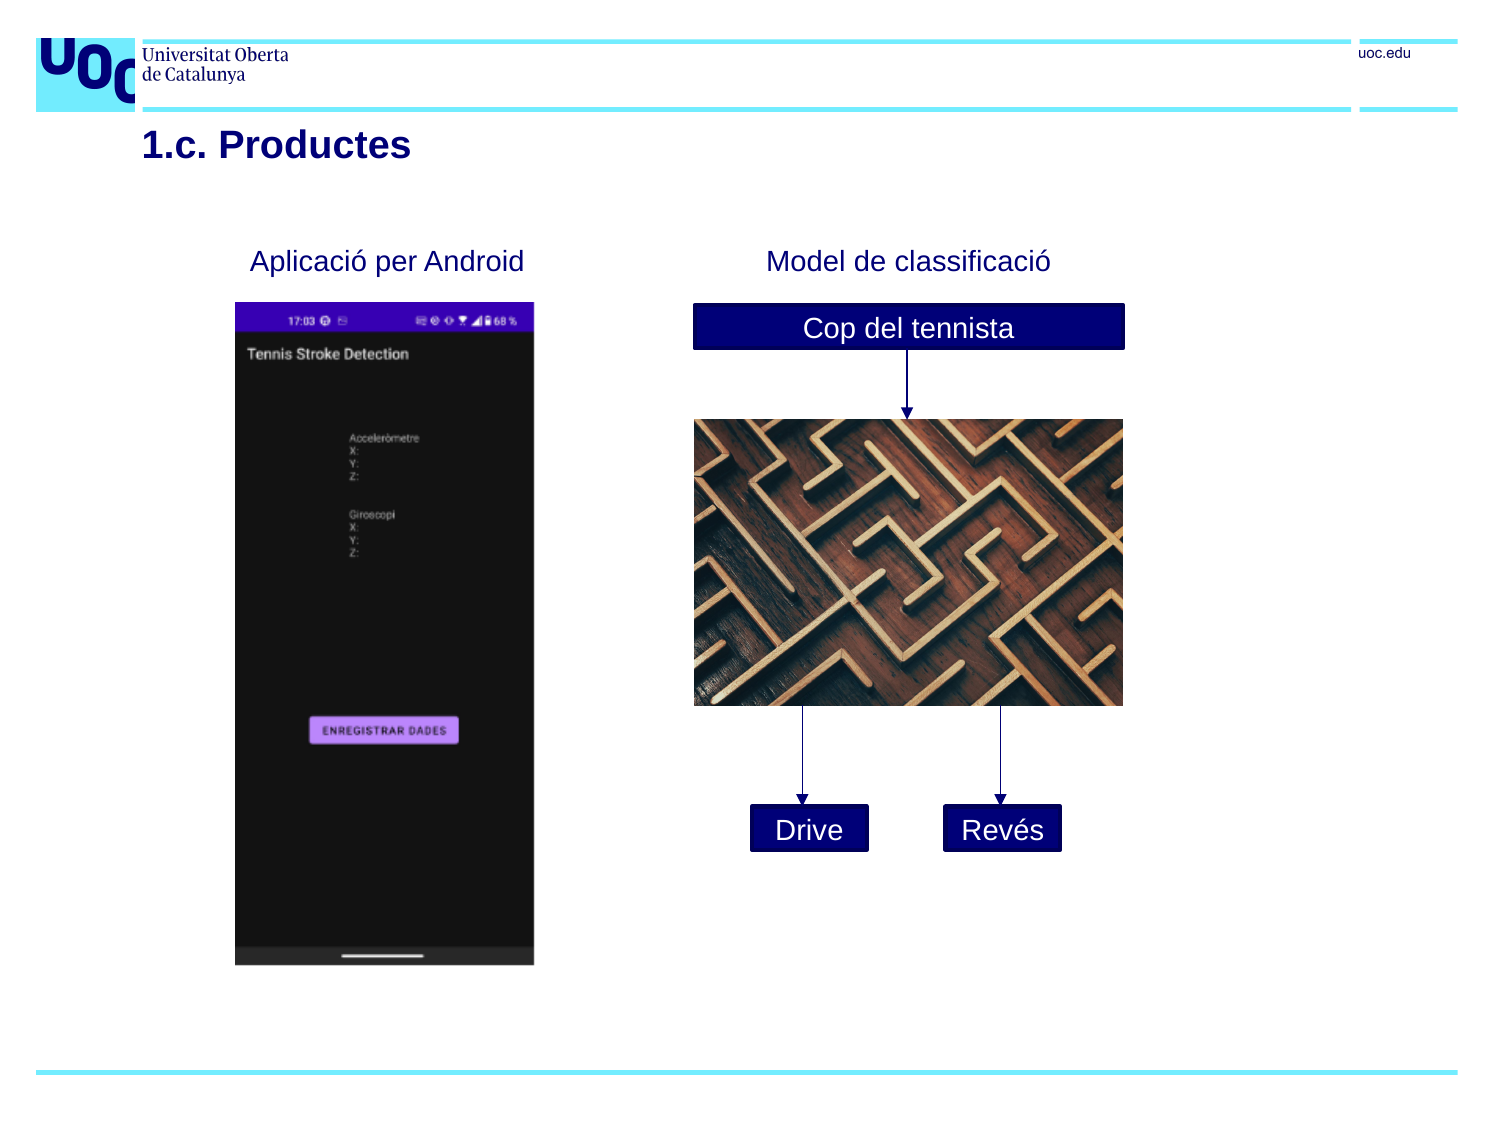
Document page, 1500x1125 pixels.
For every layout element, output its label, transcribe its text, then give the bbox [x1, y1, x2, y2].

picture [142, 47, 254, 84]
picture [235, 302, 539, 967]
text_box Drive [751, 806, 867, 850]
text_box Model de classificació [648, 221, 1170, 924]
title 1.c. Productes [126, 104, 1353, 276]
text_box Cop del tennista [694, 304, 1123, 349]
picture [36, 38, 135, 112]
picture [1359, 47, 1410, 58]
picture [694, 419, 1123, 706]
text_box Revés [945, 806, 1061, 850]
list Aplicació per Android [126, 221, 648, 924]
